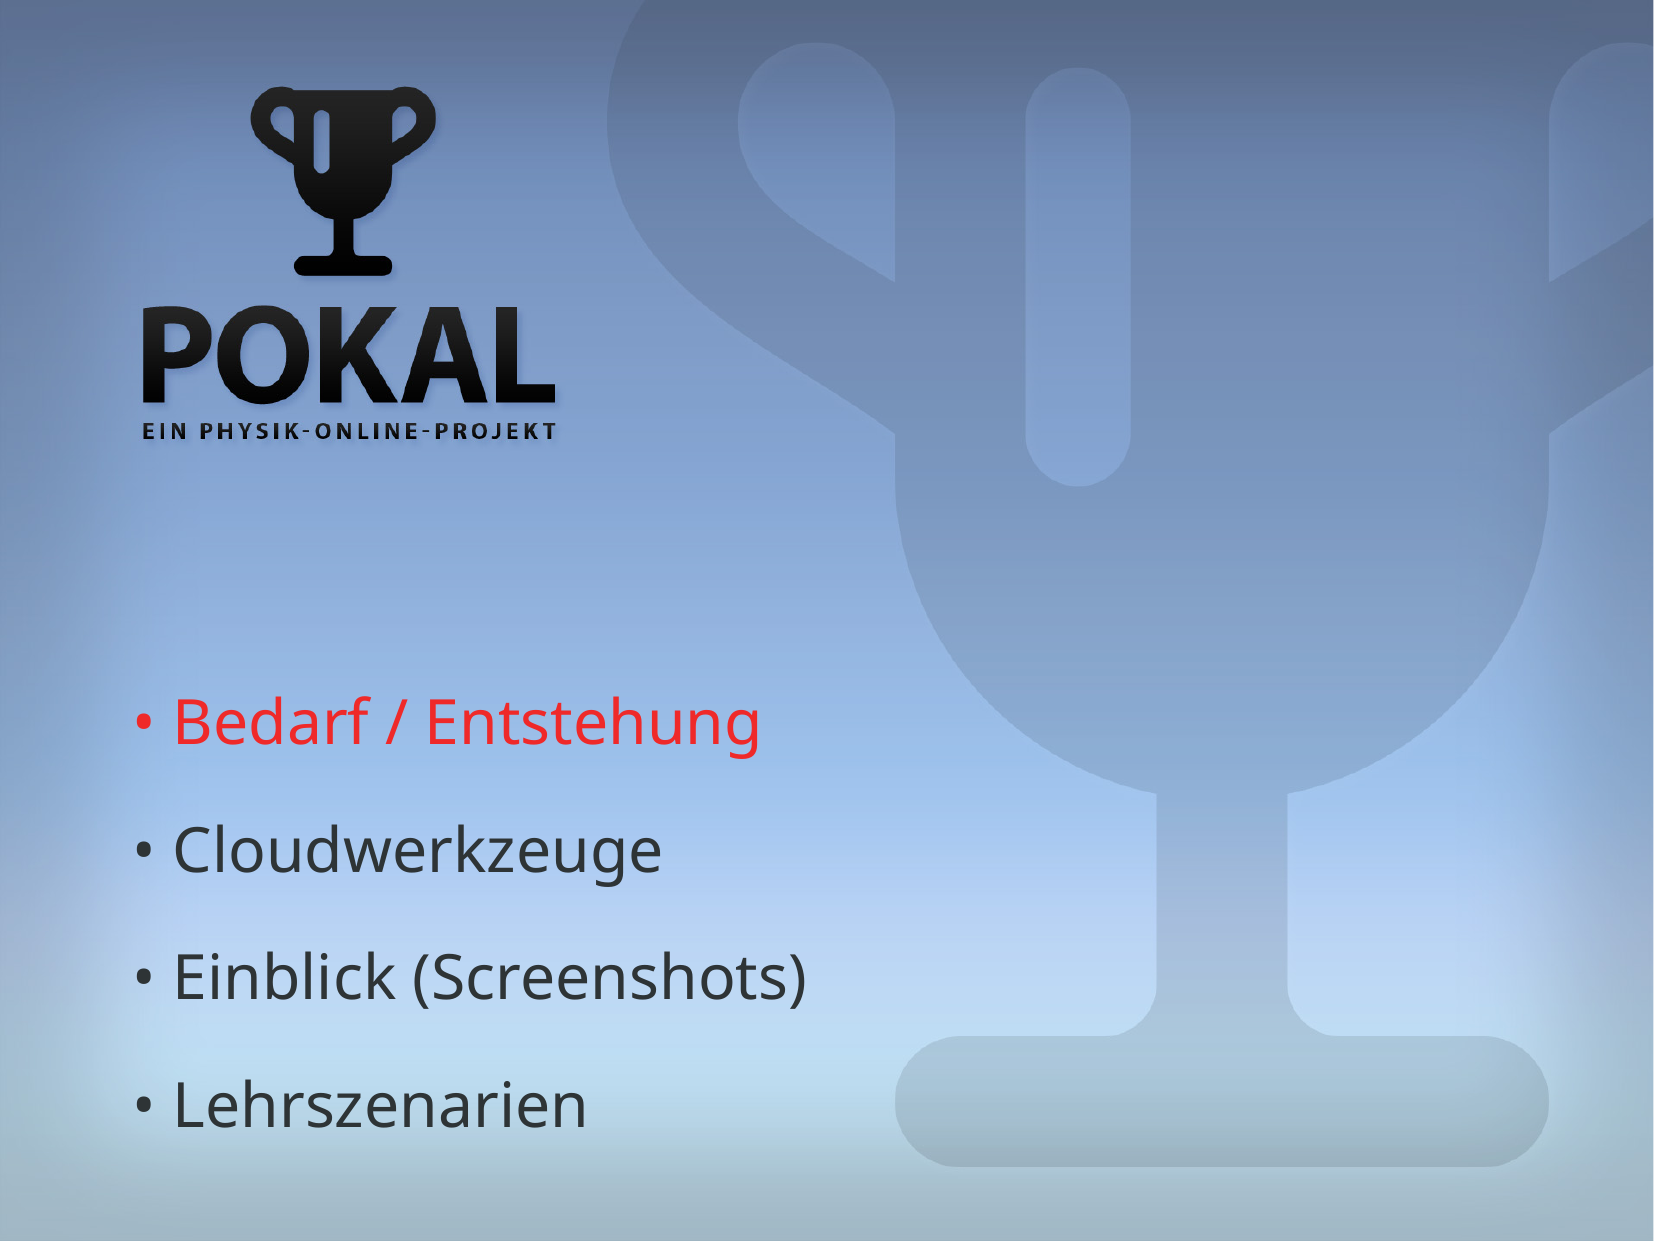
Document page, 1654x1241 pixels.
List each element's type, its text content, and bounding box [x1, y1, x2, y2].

picture [0, 0, 1654, 1241]
text_box • Bedarf / Entstehung • Cloudwerkzeuge • Einblick (Screenshots) • Lehrszenarien [118, 543, 710, 998]
